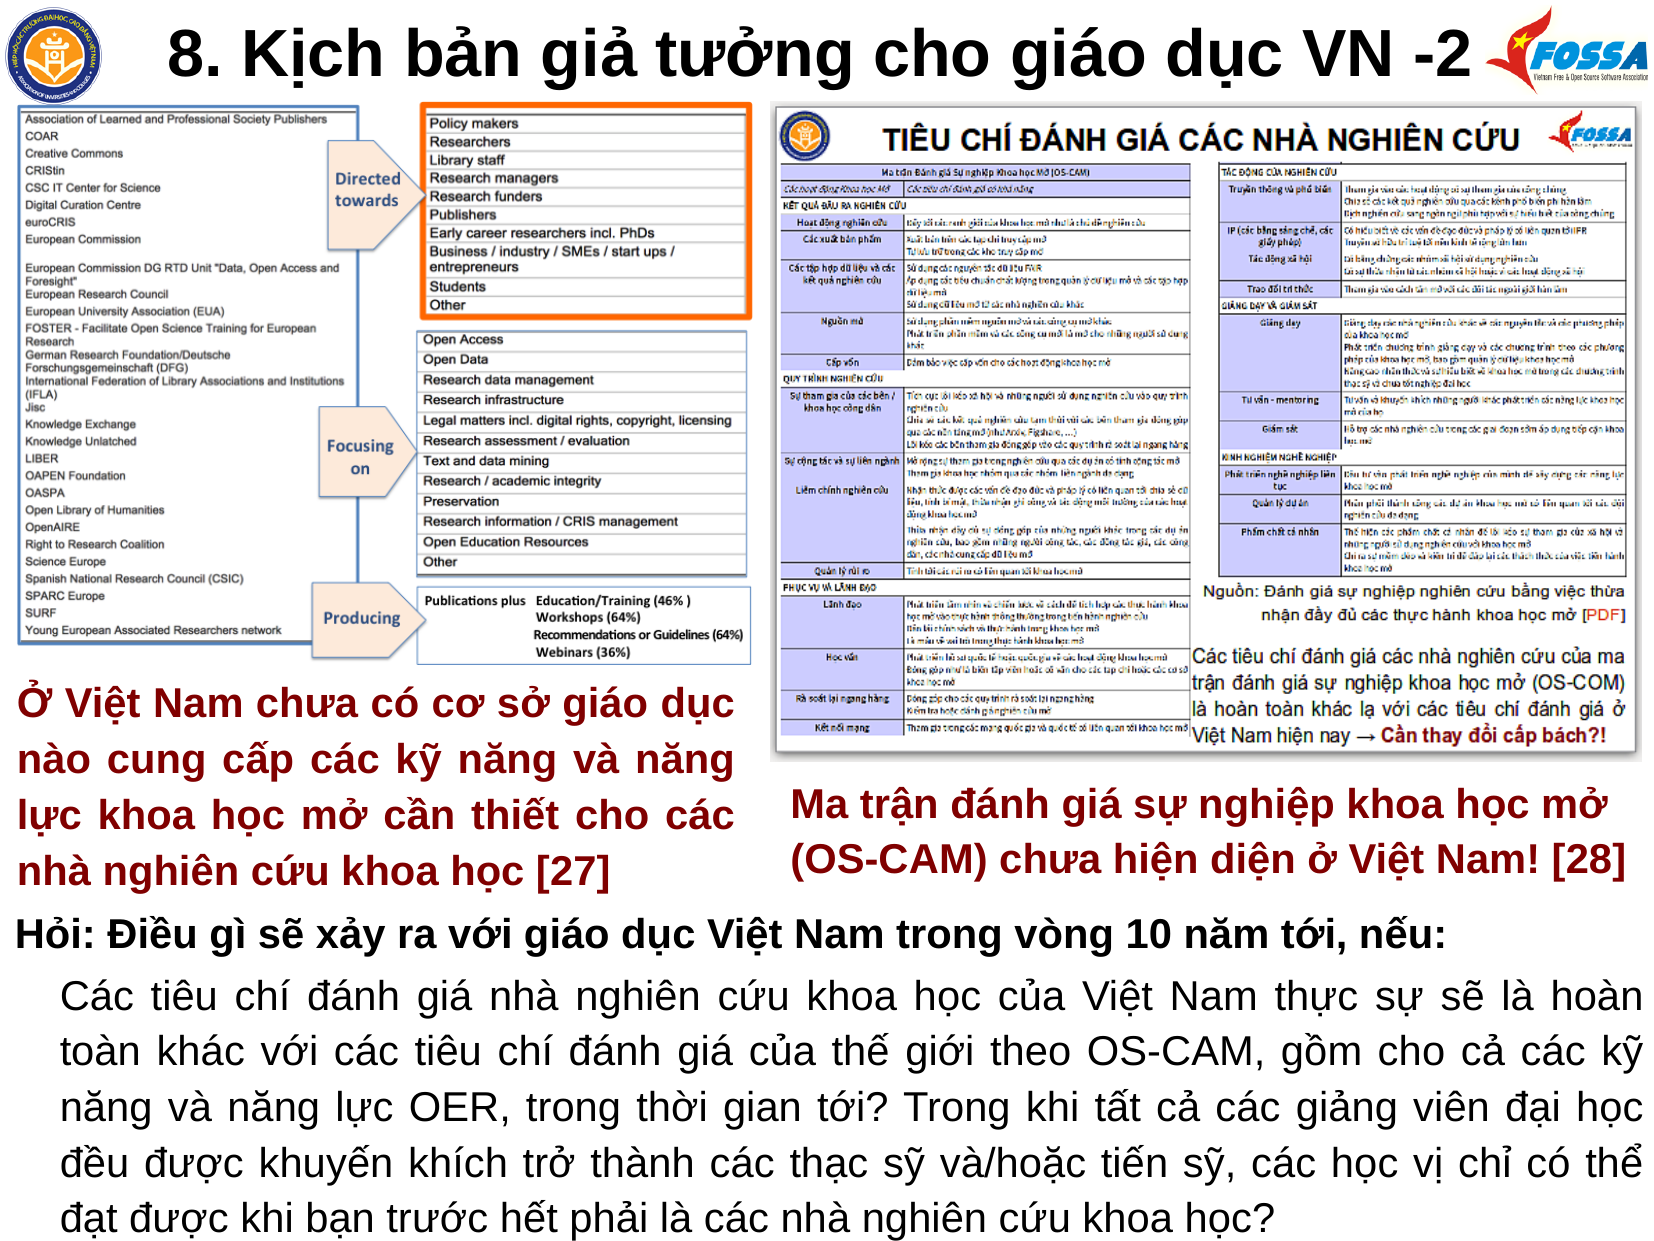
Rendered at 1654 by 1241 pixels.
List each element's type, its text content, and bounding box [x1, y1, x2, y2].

picture [1485, 5, 1648, 95]
picture [770, 101, 1642, 762]
text_box Ma trận đánh giá sự nghiệp khoa học mở (OS-CAM) chưa hiện diện ở Việt Nam! [28] [775, 763, 1654, 891]
text_box Hỏi: Điều gì sẽ xảy ra với giáo dục Việt Nam trong vòng 10 năm tới, nếu: Các tiêu chí đánh giá nhà nghiên cứu khoa học của Việt Nam thực sự sẽ là hoàn toàn khác với các tiêu chí đánh giá của thế giới theo OS-CAM, gồm cho cả các kỹ năng và năng lực OER, trong thời gian tới? Trong khi tất cả các giảng viên đại học đều được khuyến khích trở thành các thạc sỹ và/hoặc tiến sỹ, các học vị chỉ có thể đạt được khi bạn trước hết phải là các nhà nghiên cứu khoa học? [0, 893, 1654, 1241]
title 8. Kịch bản giả tưởng cho giáo dục VN -2 [107, 15, 1485, 91]
picture [1, 5, 753, 665]
text_box Ở Việt Nam chưa có cơ sở giáo dục nào cung cấp các kỹ năng và năng lực khoa học mở cần thiết cho các nhà nghiên cứu khoa học [27] [2, 663, 751, 902]
